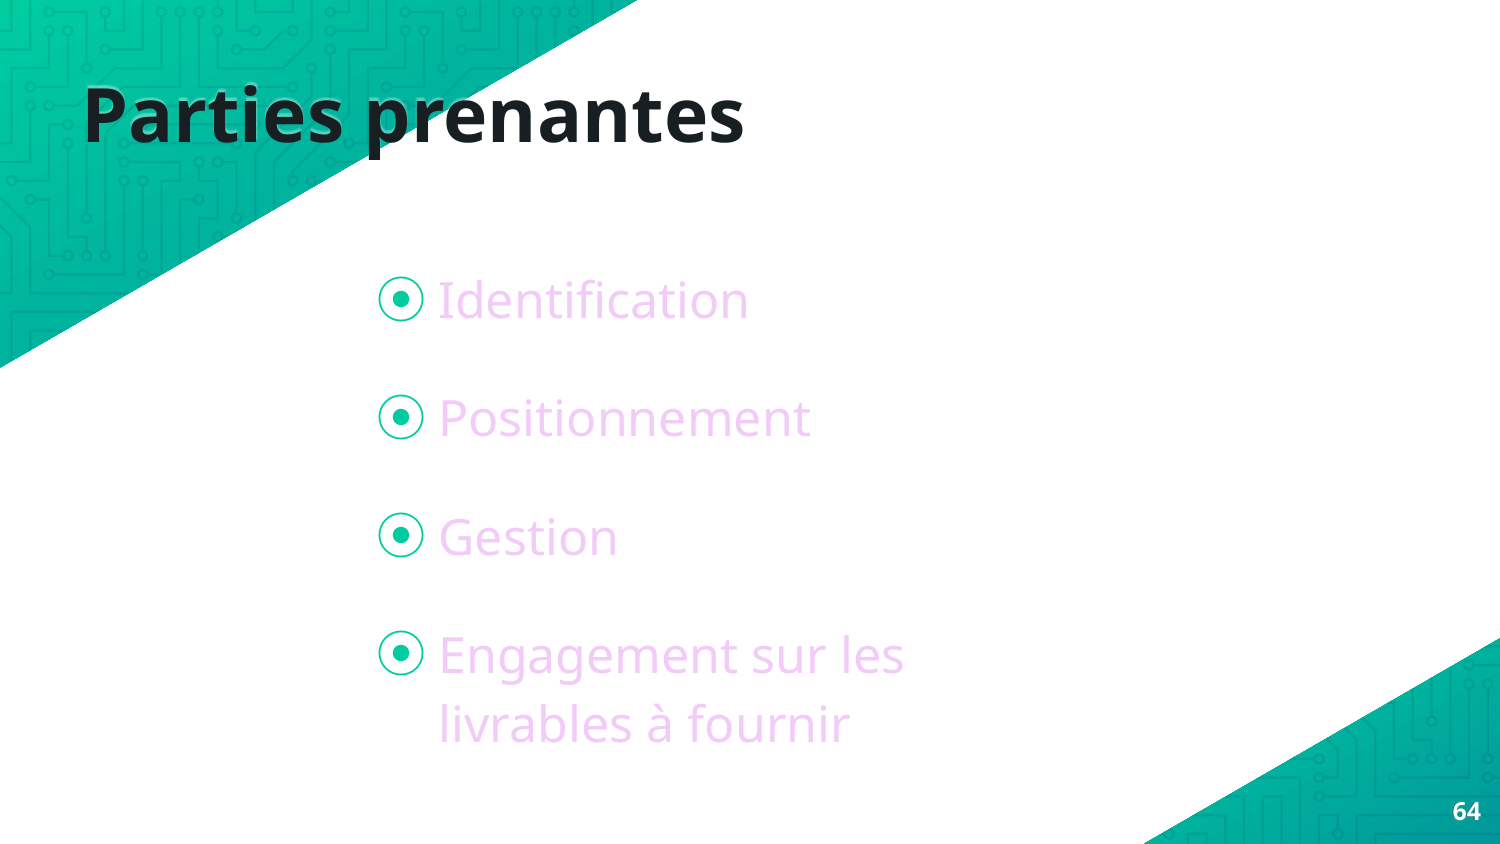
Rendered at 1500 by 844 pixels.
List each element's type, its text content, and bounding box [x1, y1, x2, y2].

list Positionnement [363, 377, 827, 465]
list Identification [363, 259, 827, 347]
list Engagement sur les livrables à fournir [363, 614, 993, 701]
slide_number <numéro> [1391, 779, 1482, 844]
title Parties prenantes [81, 78, 1301, 160]
list Gestion [363, 496, 827, 583]
